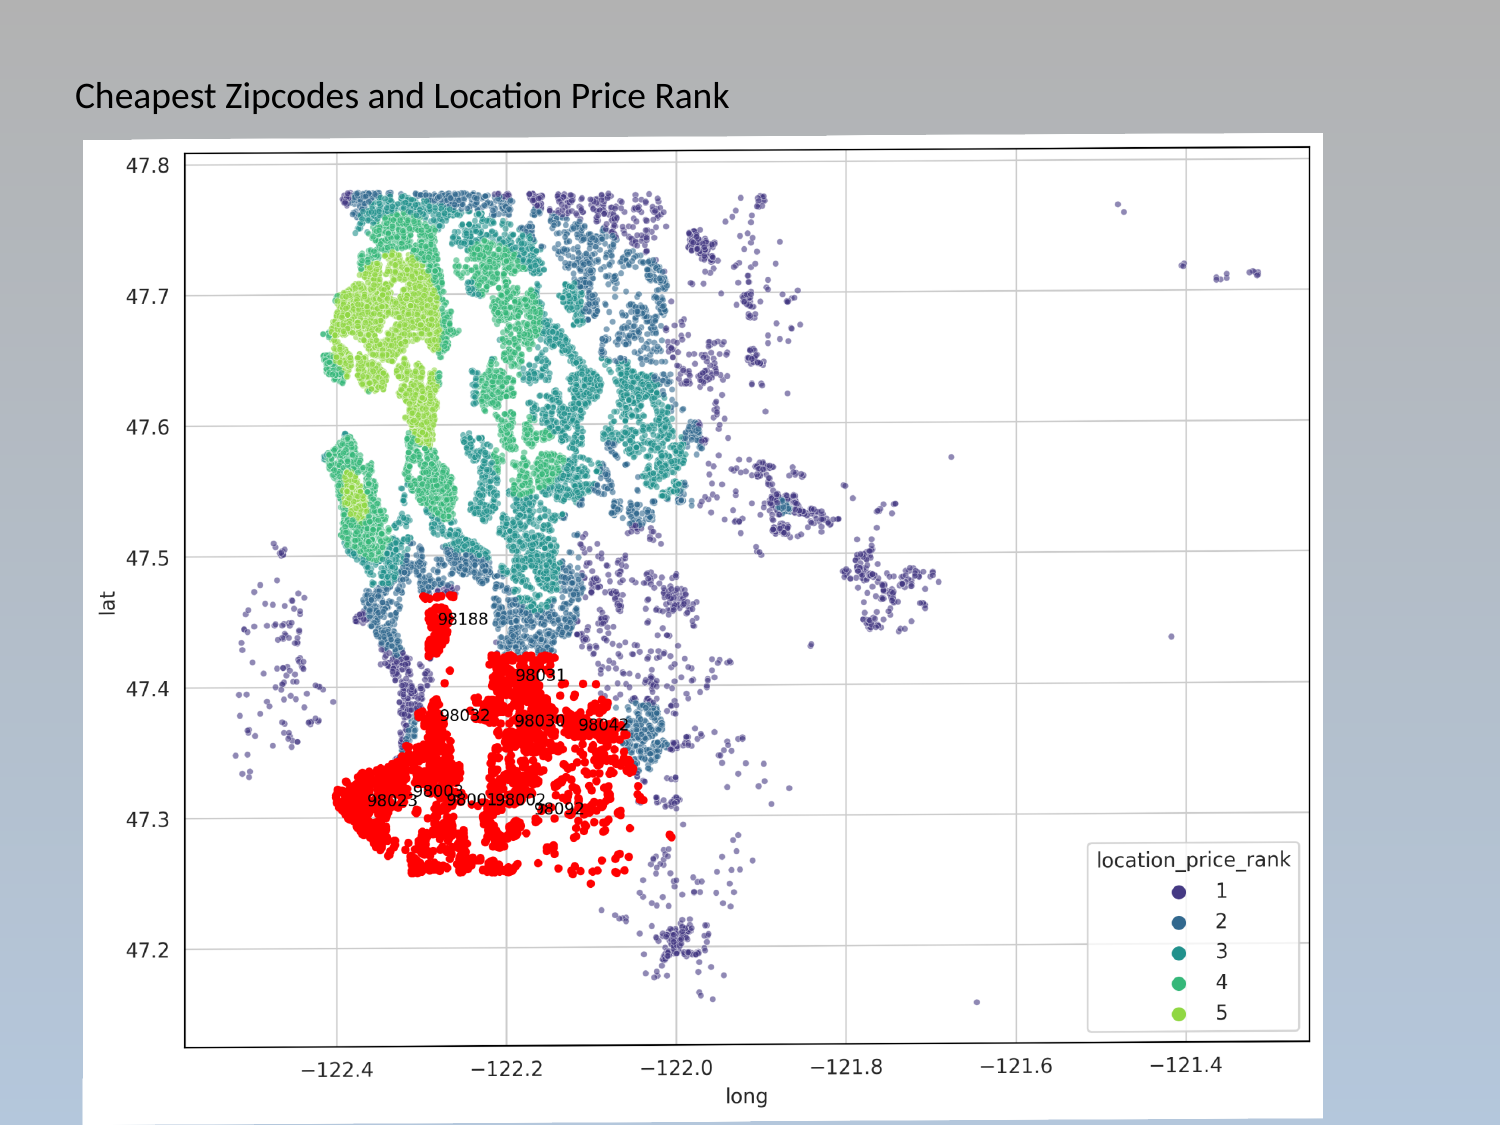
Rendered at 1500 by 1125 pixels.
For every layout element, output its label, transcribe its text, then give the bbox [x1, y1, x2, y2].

picture [82, 132, 1323, 1125]
title Cheapest Zipcodes and Location Price Rank [75, 45, 1425, 154]
